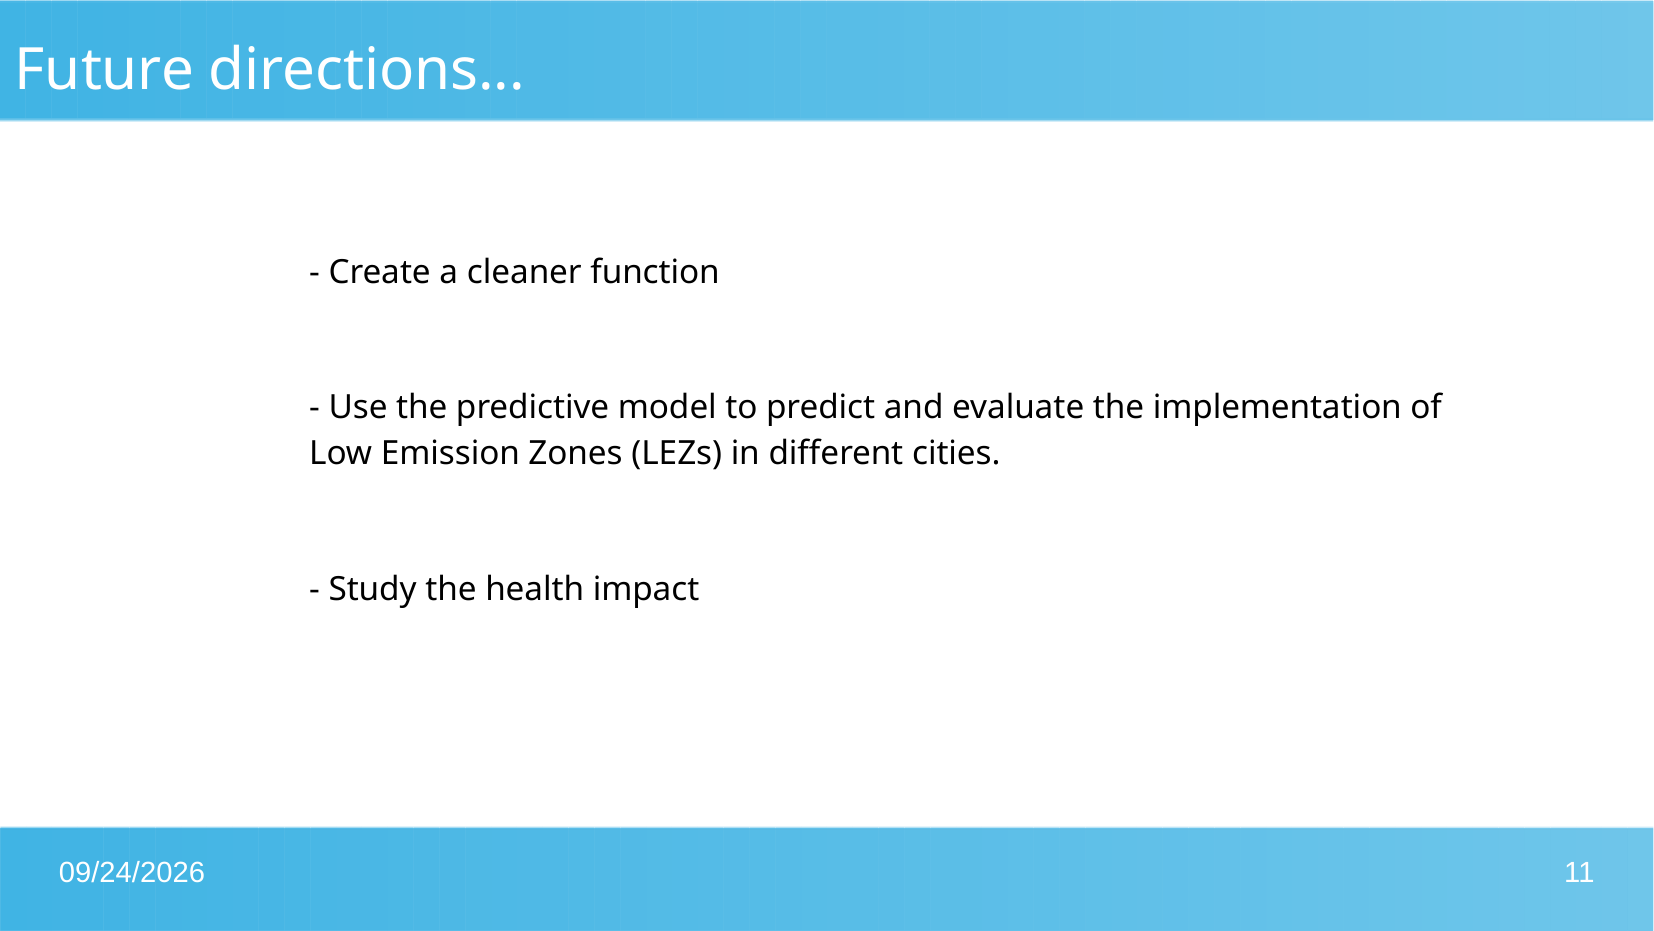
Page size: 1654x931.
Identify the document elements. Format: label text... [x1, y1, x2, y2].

text_box - Create a cleaner function - Use the predictive model to predict and evaluate the implementation of Low Emission Zones (LEZs) in different cities. - Study the health impact [294, 150, 1495, 788]
text_box Future directions... [0, 20, 826, 113]
